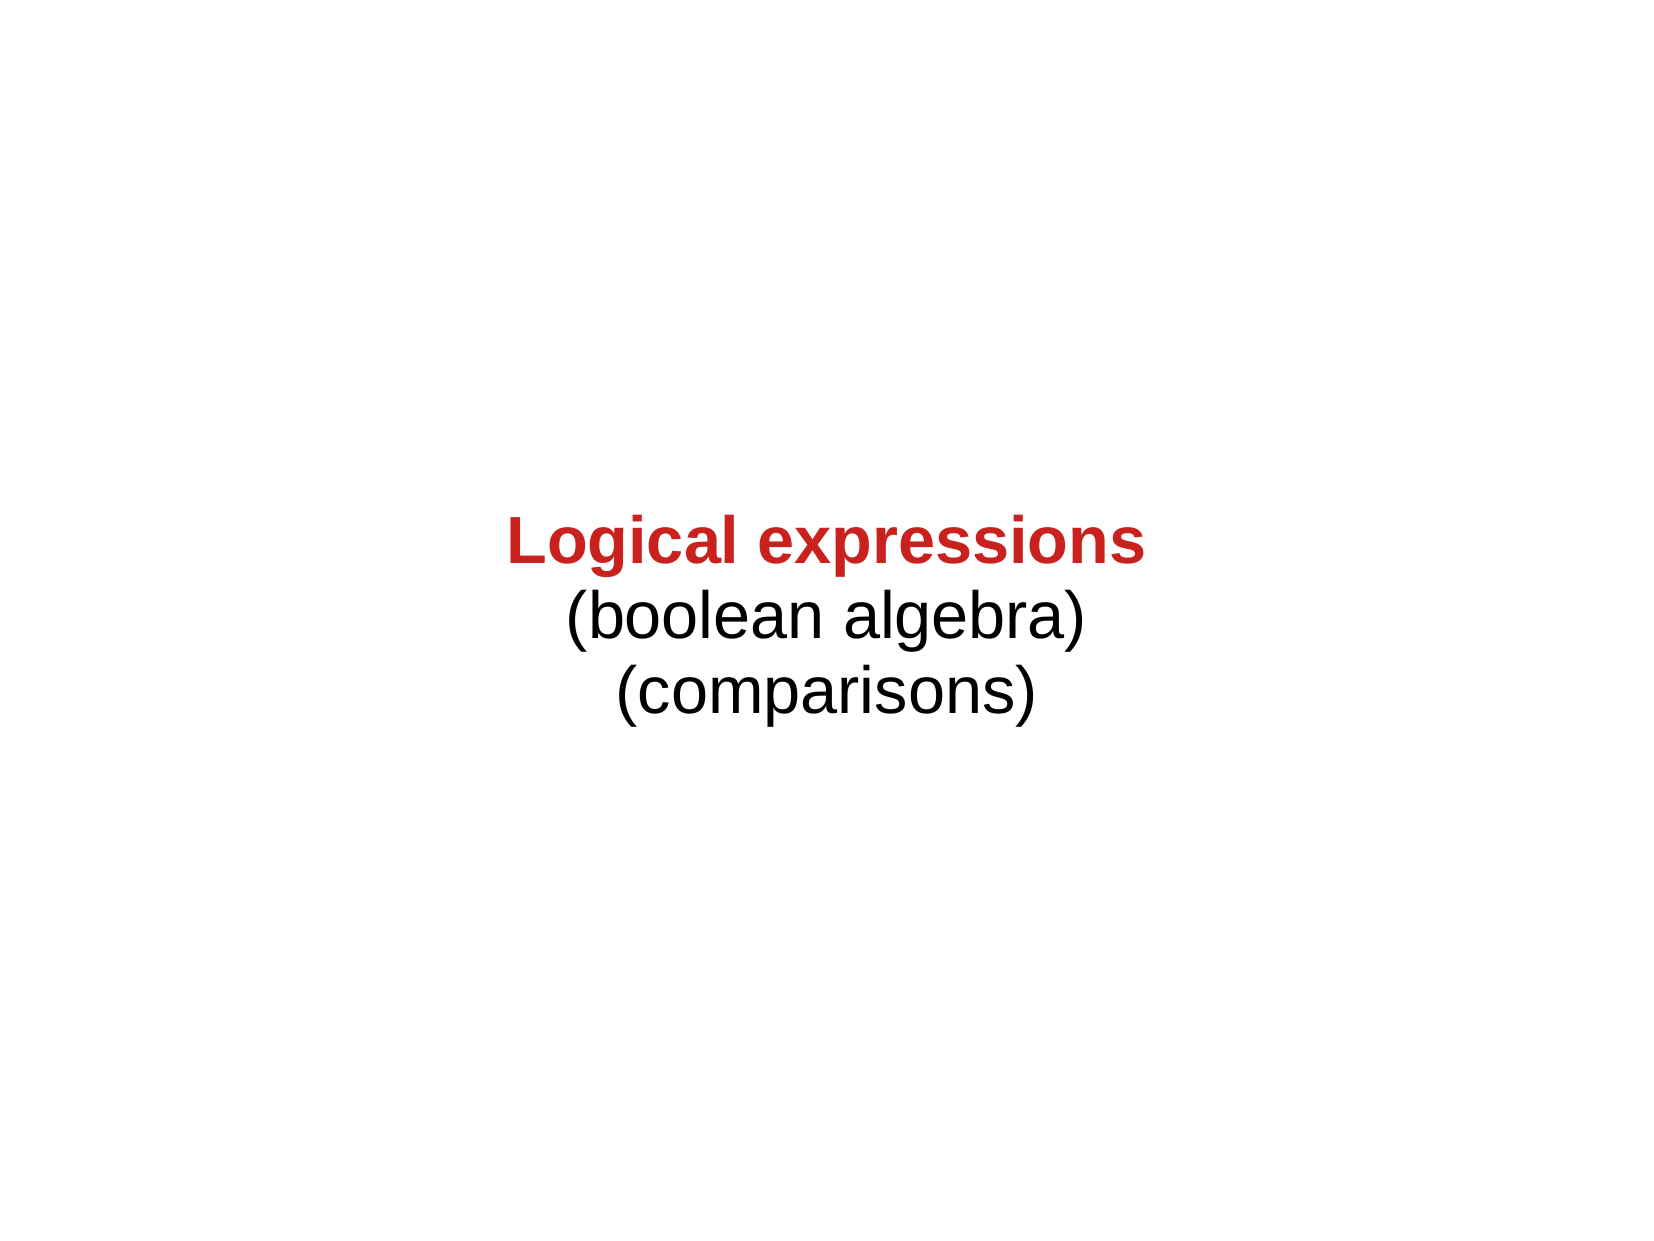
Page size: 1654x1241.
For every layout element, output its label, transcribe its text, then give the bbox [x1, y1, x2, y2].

subtitle Logical expressions (boolean algebra) (comparisons) [82, 49, 1571, 1182]
